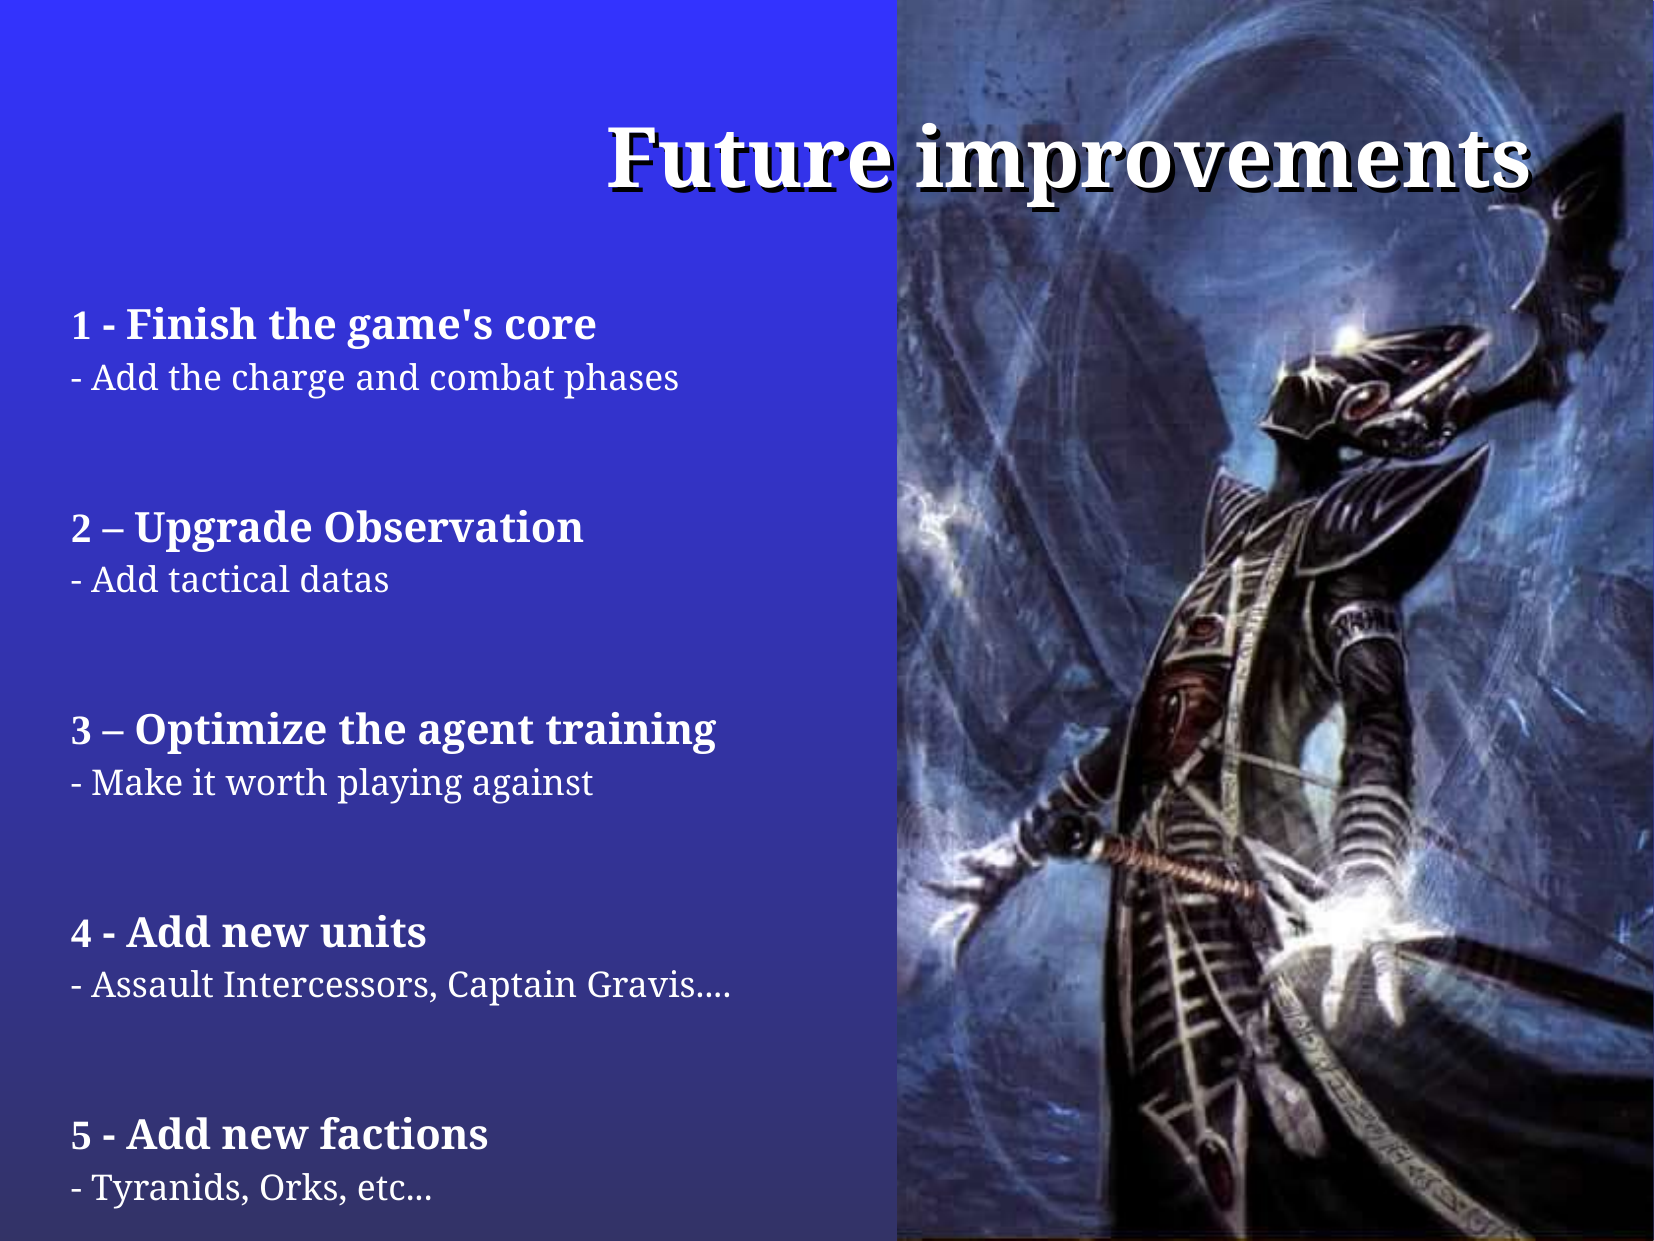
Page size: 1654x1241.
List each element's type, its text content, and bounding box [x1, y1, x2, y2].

text_box 1 - Finish the game's core - Add the charge and combat phases 2 – Upgrade Observation - Add tactical datas 3 – Optimize the agent training - Make it worth playing against 4 - Add new units - Assault Intercessors, Captain Gravis.... 5 - Add new factions - Tyranids, Orks, etc... 6 - Share the game ! [59, 283, 1098, 1241]
text_box Future improvements [35, 91, 1548, 225]
picture [897, 0, 1654, 1241]
